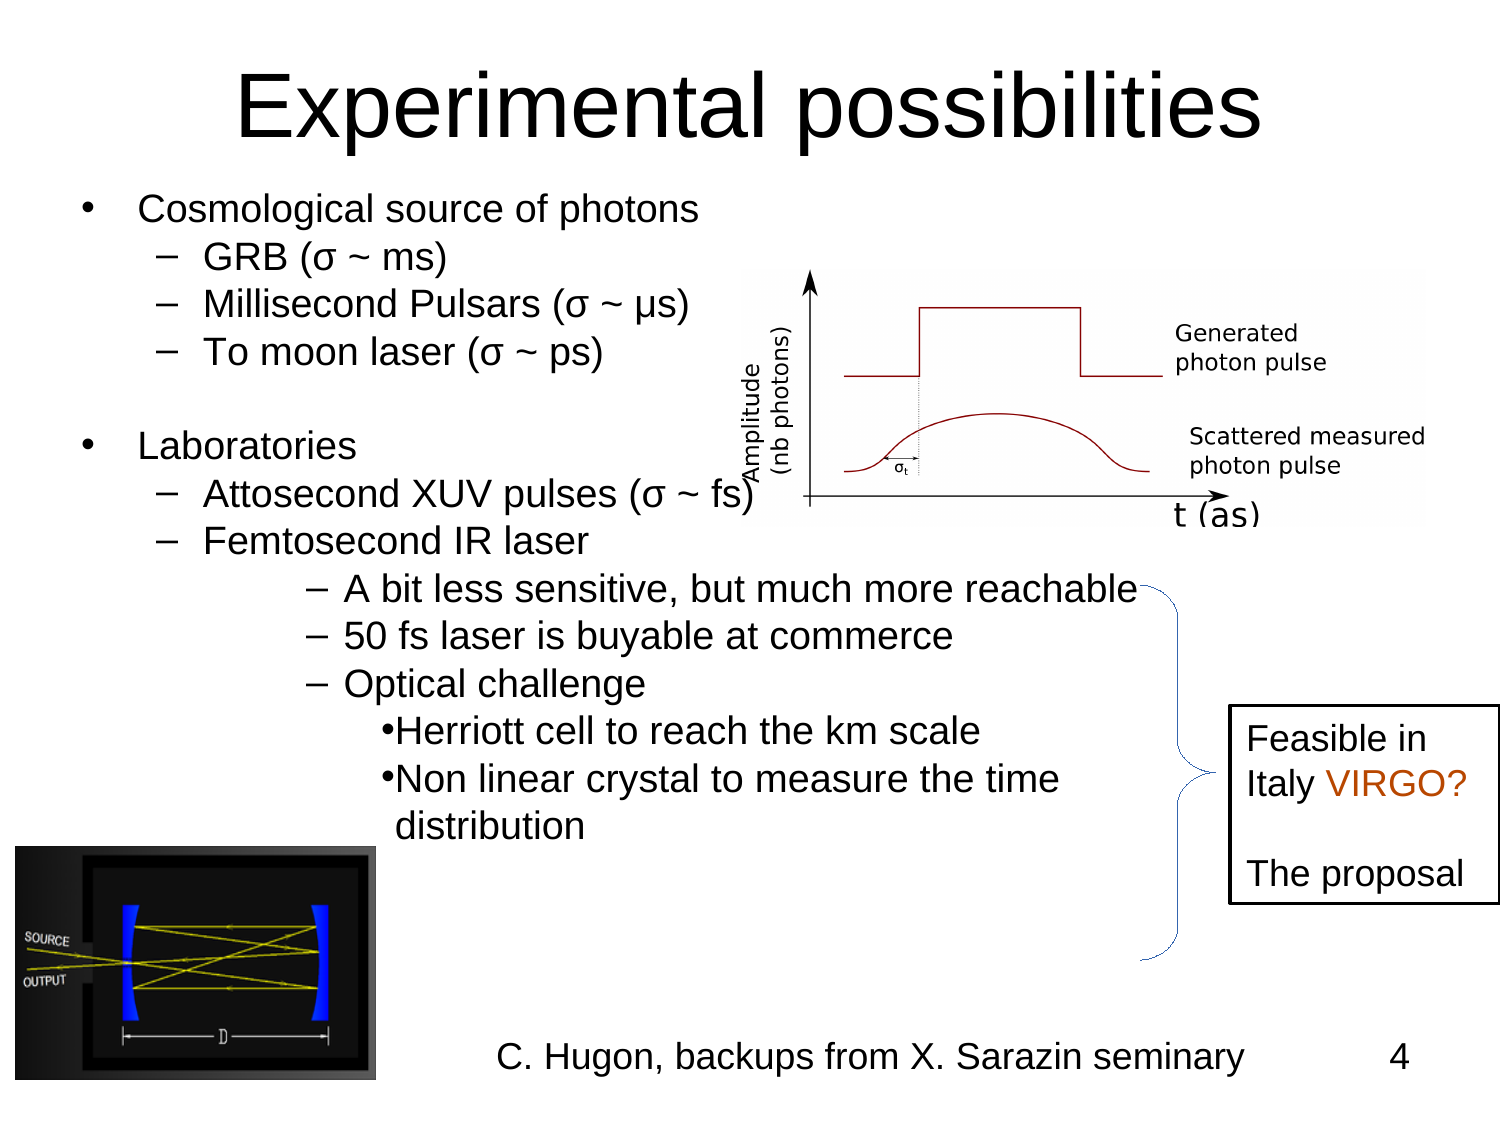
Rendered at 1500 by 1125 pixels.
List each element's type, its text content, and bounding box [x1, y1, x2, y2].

text_box Feasible in Italy VIRGO? The proposal [1230, 705, 1500, 904]
text_box Cosmological source of photons GRB (σ ~ ms) Millisecond Pulsars (σ ~ μs) To moon laser (σ ~ ps) Laboratories Attosecond XUV pulses (σ ~ fs) Femtosecond IR laser A bit less sensitive, but much more reachable 50 fs laser is buyable at commerce Optical challenge Herriott cell to reach the km scale Non linear crystal to measure the time distribution [66, 175, 1500, 1056]
title Experimental possibilities [75, 7, 1426, 175]
picture [15, 846, 376, 1081]
